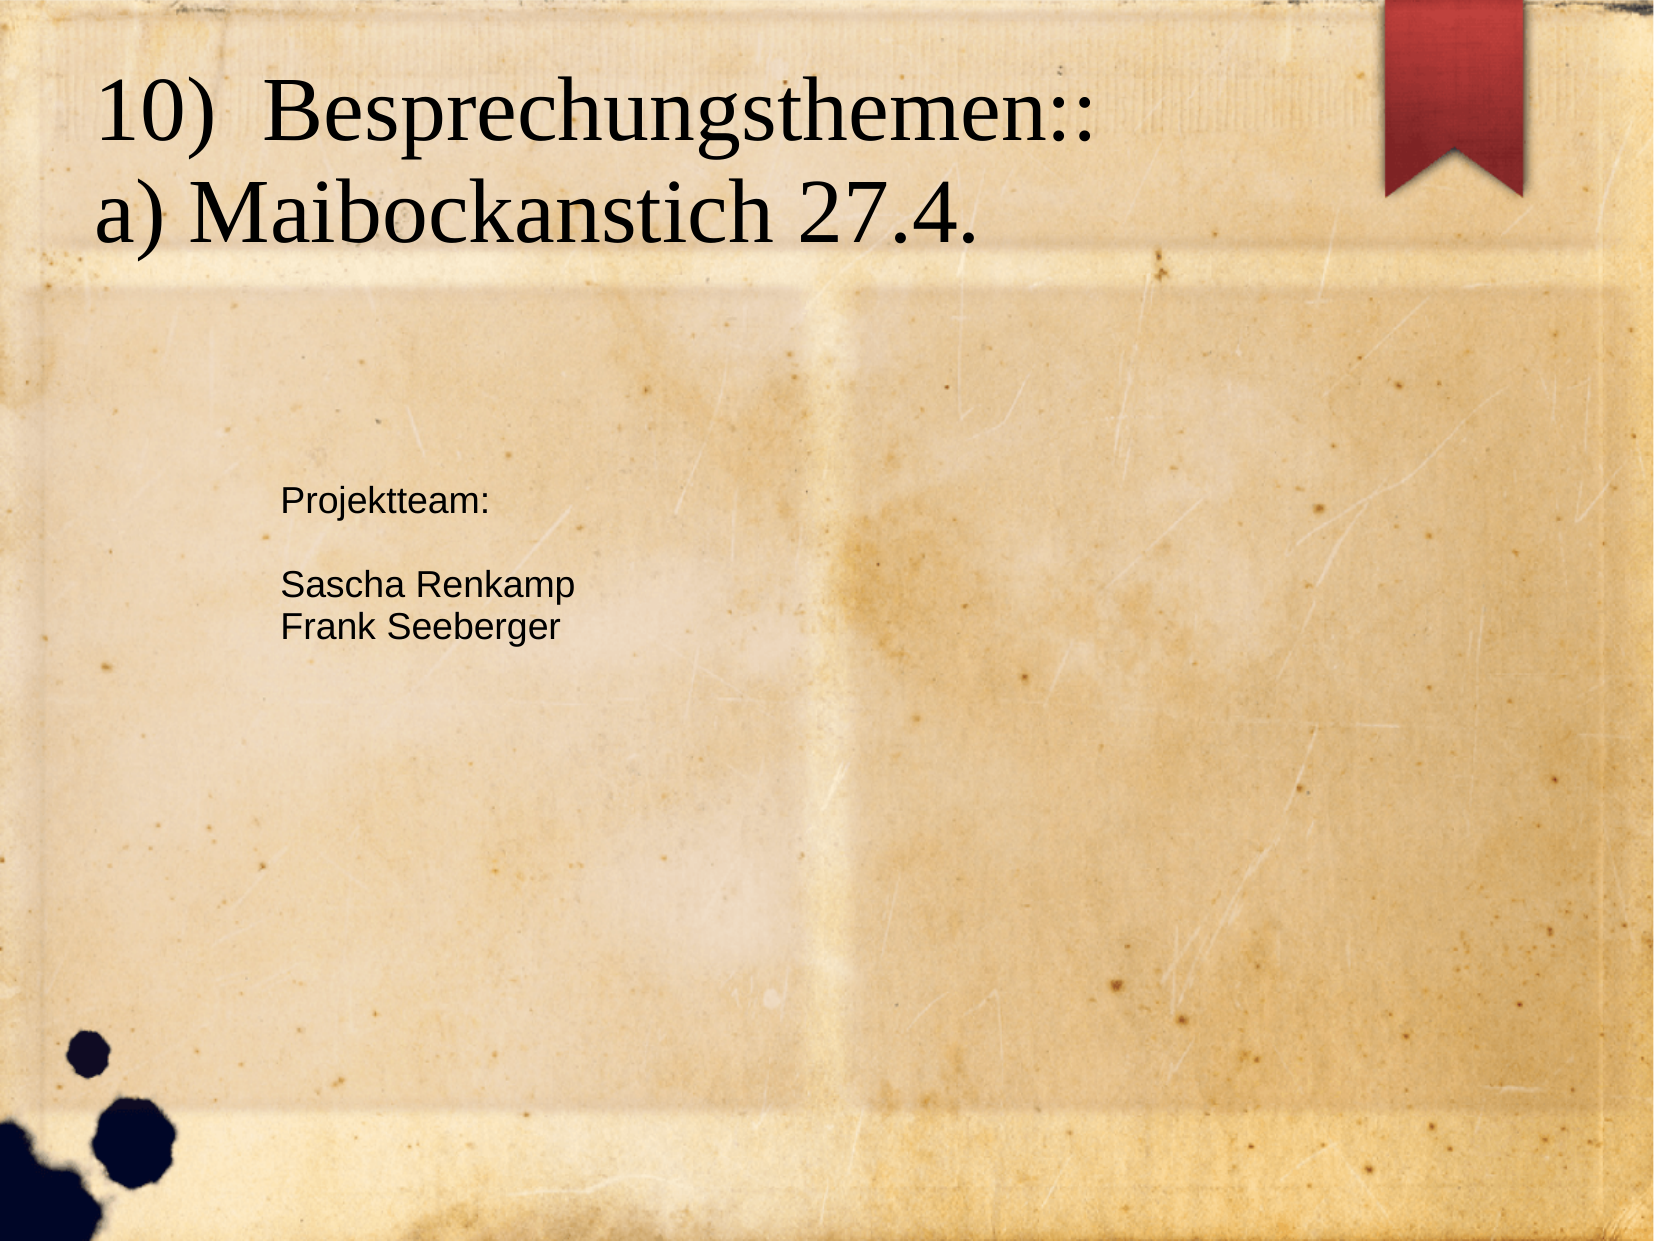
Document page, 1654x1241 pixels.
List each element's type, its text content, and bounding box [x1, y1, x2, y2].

text_box Projektteam: Sascha Renkamp Frank Seeberger [265, 472, 591, 656]
title 10) Besprechungsthemen:: a) Maibockanstich 27.4. [94, 59, 1359, 364]
picture [0, 0, 1654, 1241]
